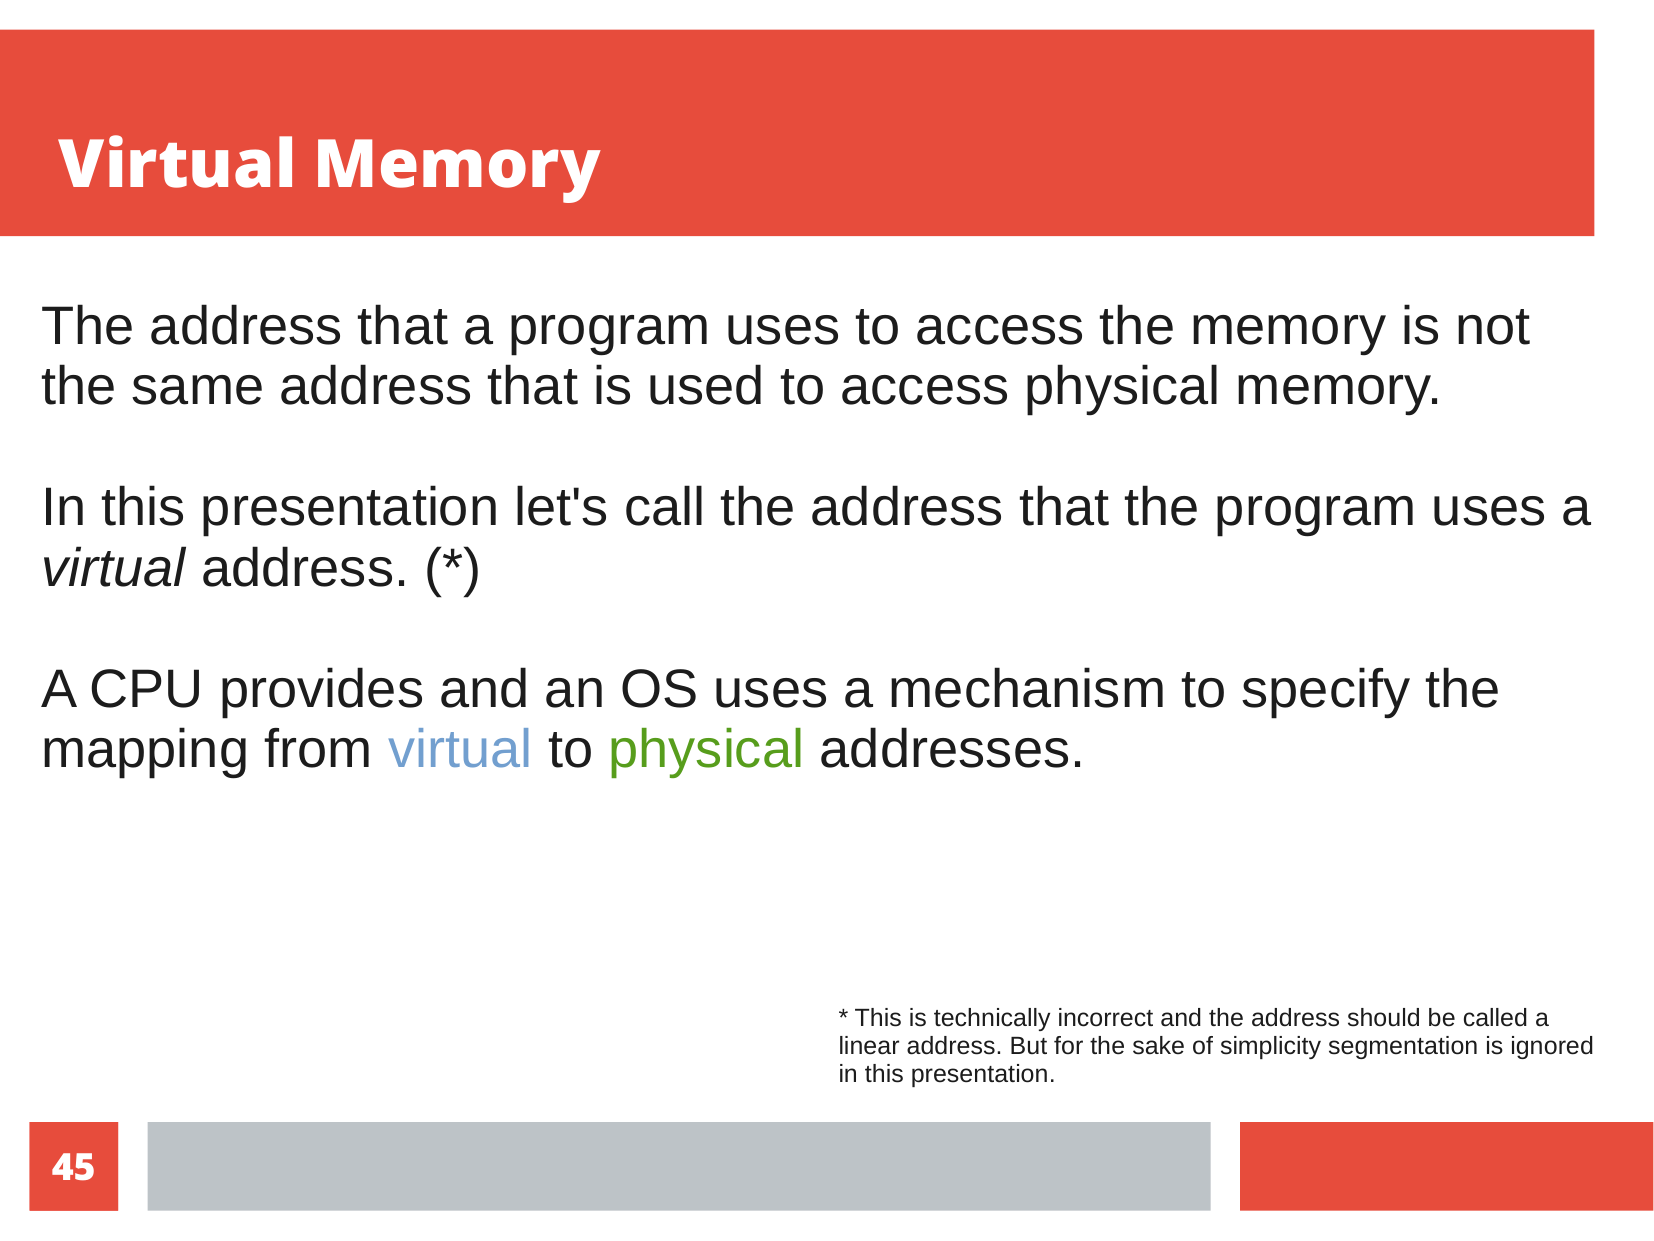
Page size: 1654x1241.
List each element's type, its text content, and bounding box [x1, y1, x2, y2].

text_box The address that a program uses to access the memory is not the same address that is used to access physical memory. In this presentation let's call the address that the program uses a virtual address. (*) A CPU provides and an OS uses a mechanism to specify the mapping from virtual to physical addresses. [41, 295, 1601, 602]
title Virtual Memory [59, 59, 1595, 207]
text_box * This is technically incorrect and the address should be called a linear address. But for the sake of simplicity segmentation is ignored in this presentation. [838, 1003, 1619, 1111]
